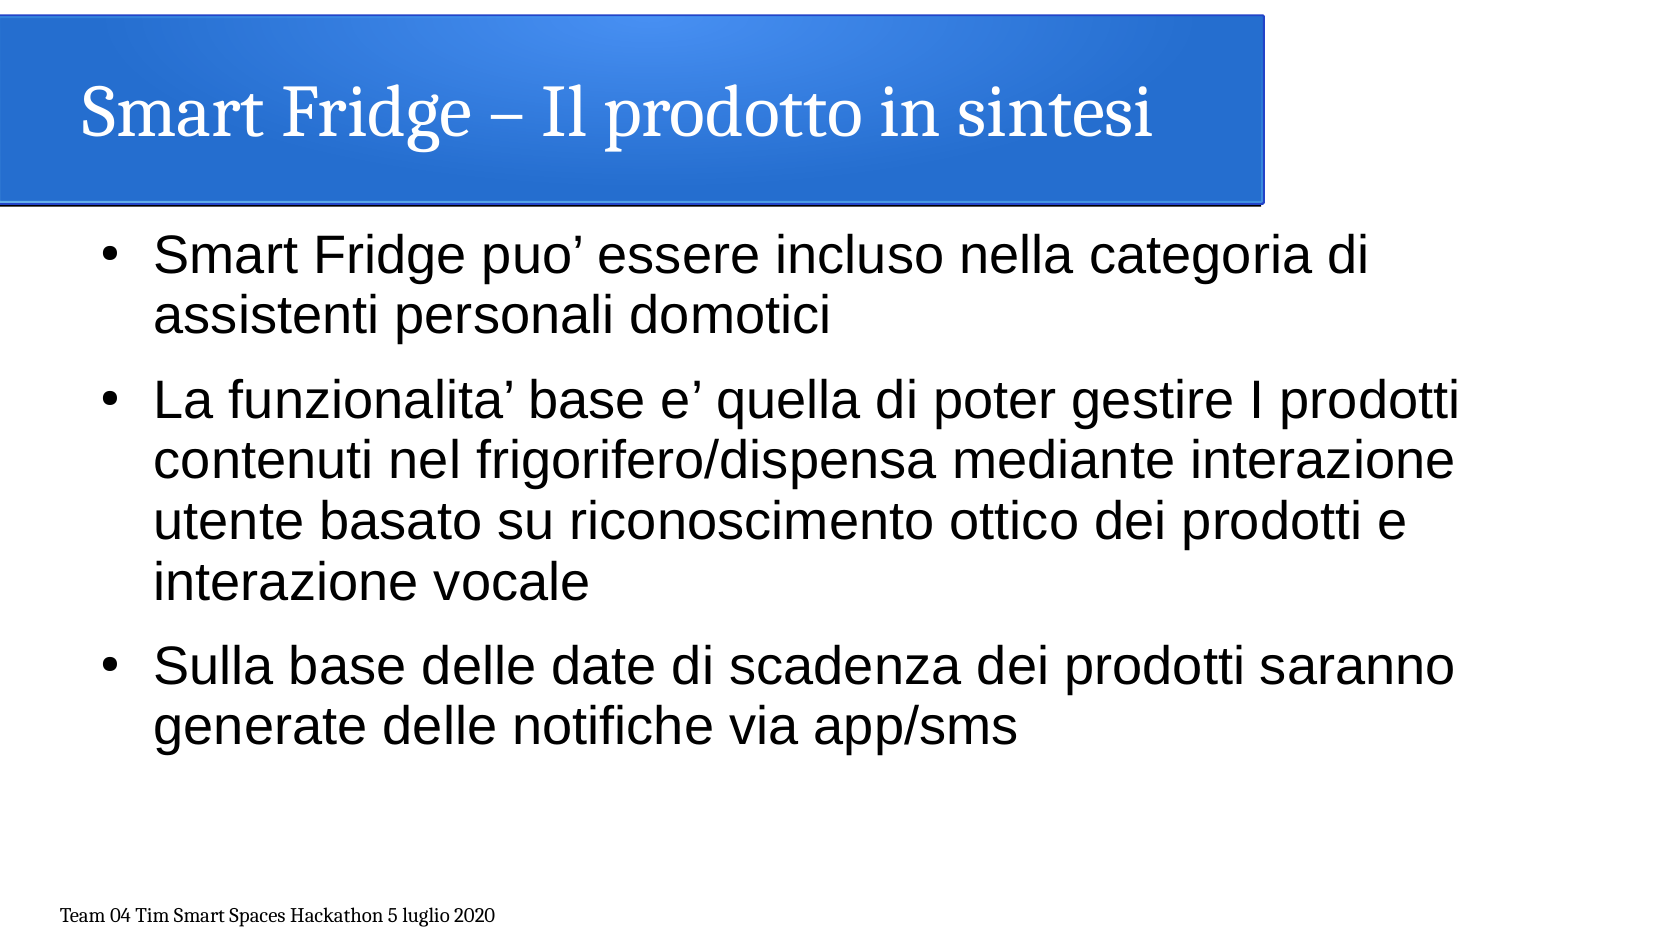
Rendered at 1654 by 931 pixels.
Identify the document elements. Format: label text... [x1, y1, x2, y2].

list Smart Fridge puo’ essere incluso nella categoria di assistenti personali domotici La funzionalita’ base e’ quella di poter gestire I prodotti contenuti nel frigorifero/dispensa mediante interazione utente basato su riconoscimento ottico dei prodotti e interazione vocale Sulla base delle date di scadenza dei prodotti saranno generate delle notifiche via app/sms [82, 224, 1571, 764]
text_box Team 04 Tim Smart Spaces Hackathon 5 luglio 2020 [45, 896, 616, 931]
title Smart Fridge – Il prodotto in sintesi [82, 35, 1235, 189]
